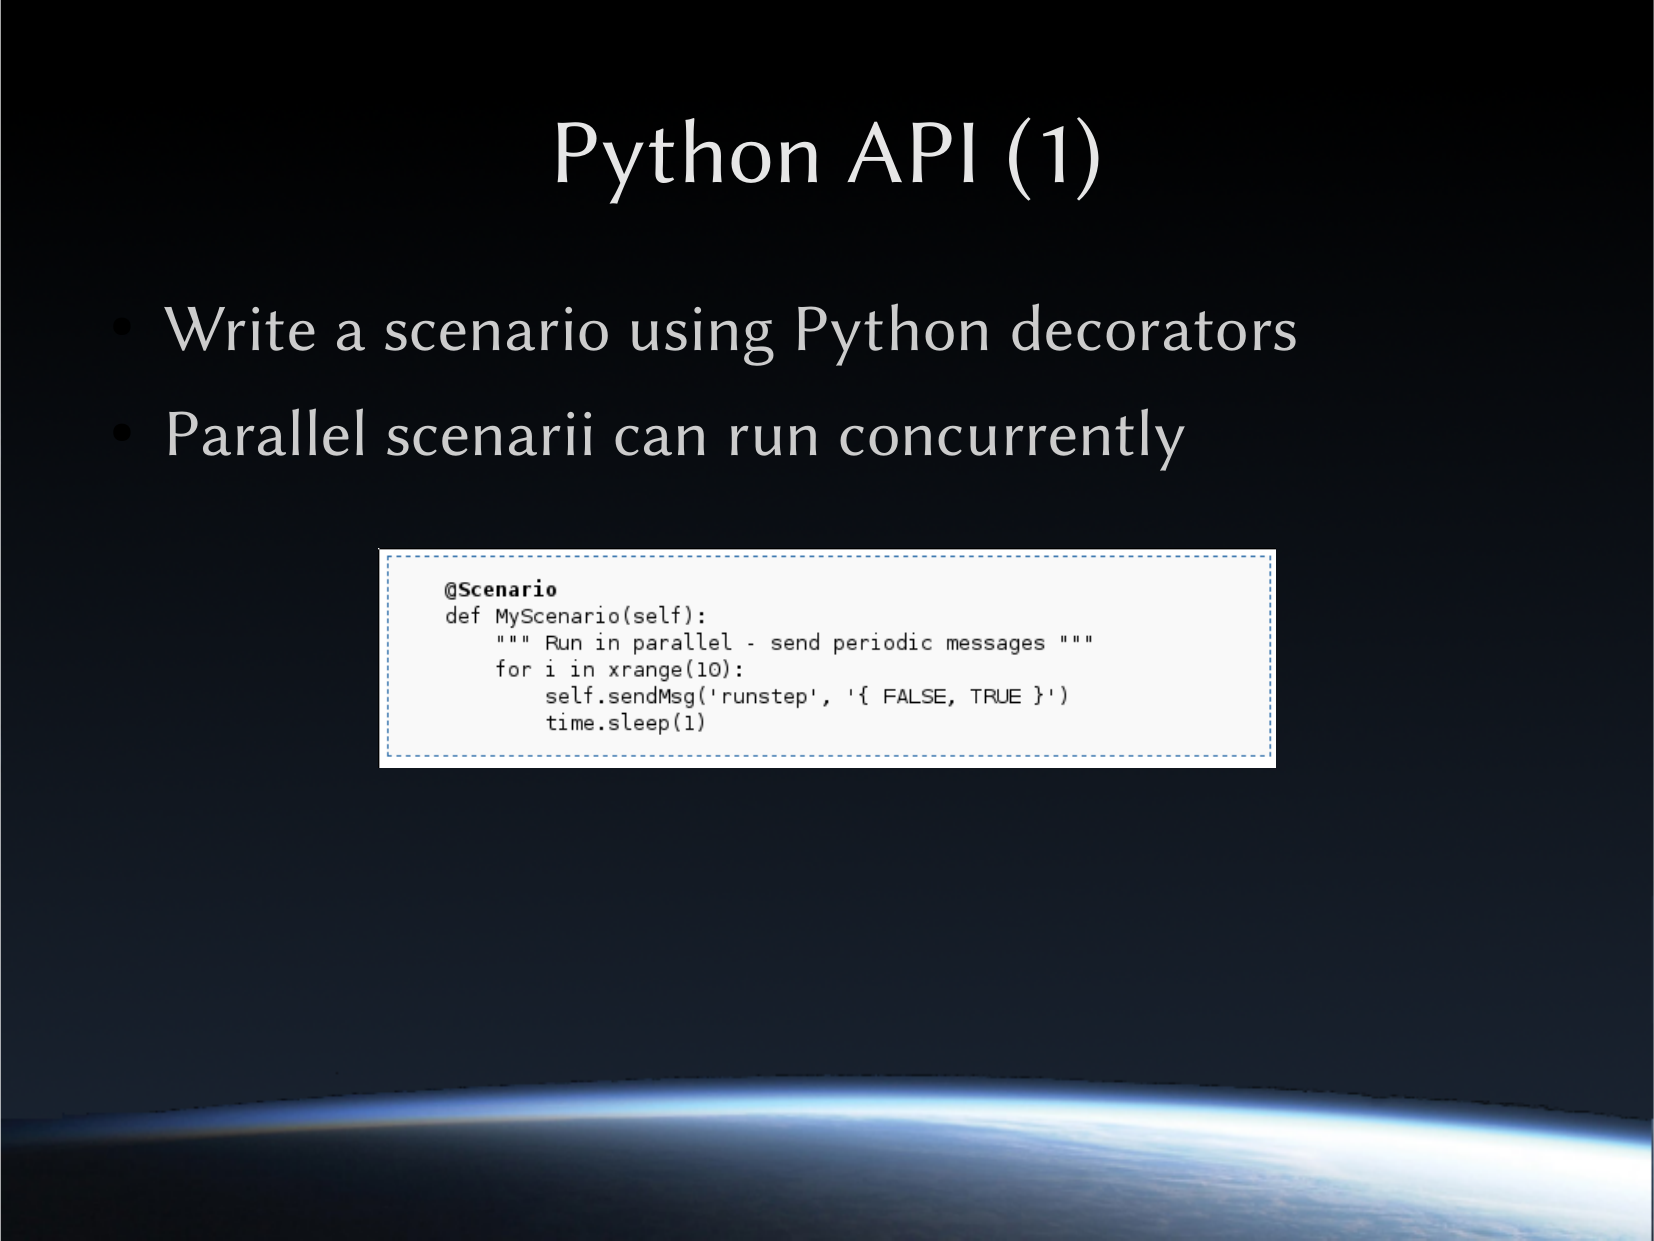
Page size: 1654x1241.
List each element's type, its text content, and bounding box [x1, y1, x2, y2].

list Write a scenario using Python decorators Parallel scenarii can run concurrently [92, 290, 1548, 1010]
picture [0, 0, 1654, 1241]
title Python API (1) [82, 49, 1571, 257]
